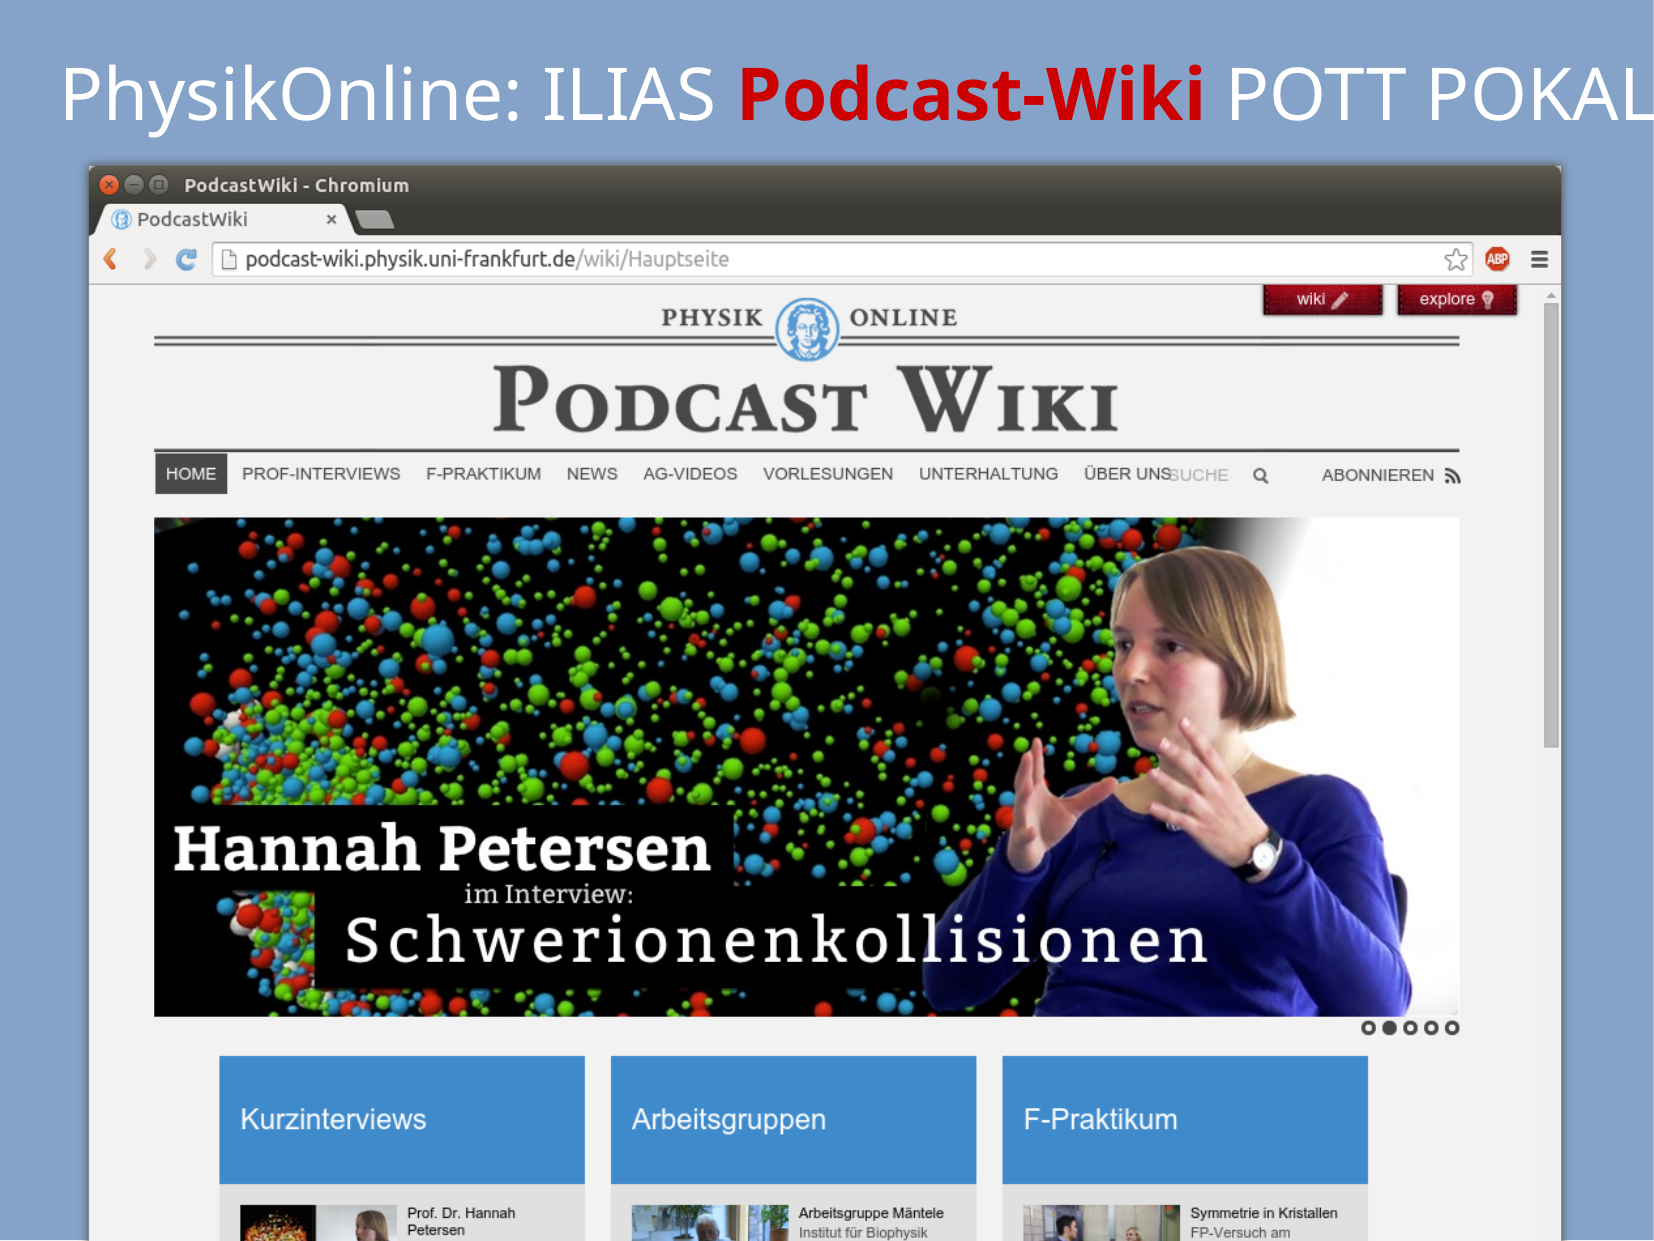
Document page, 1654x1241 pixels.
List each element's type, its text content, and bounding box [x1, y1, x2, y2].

text_box [1587, 75, 1603, 98]
picture [76, 153, 1577, 1241]
text_box [0, 0, 1654, 1241]
text_box PhysikOnline: ILIAS Podcast-Wiki POTT POKAL [44, 35, 1536, 497]
